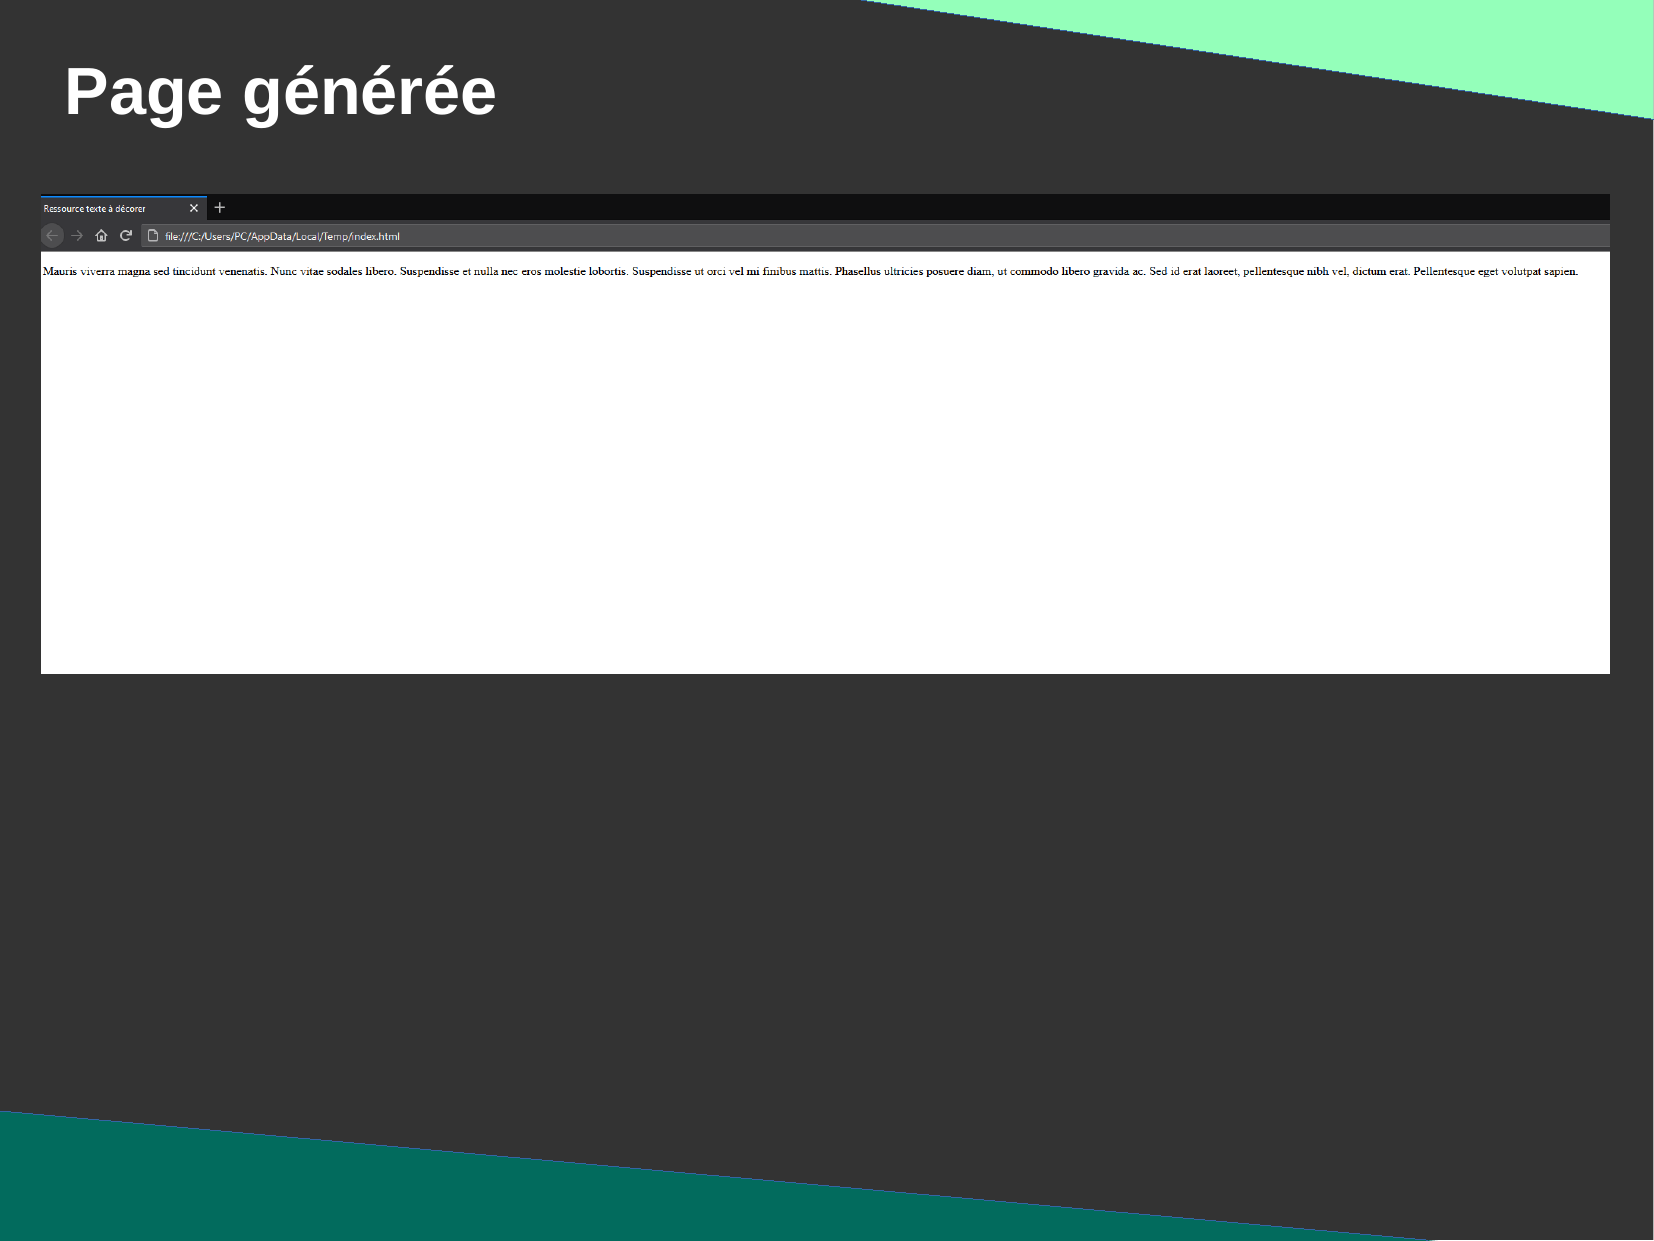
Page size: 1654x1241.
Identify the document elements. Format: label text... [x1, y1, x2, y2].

text_box [861, 0, 1654, 120]
title Page générée [64, 54, 1553, 157]
picture [41, 194, 1610, 674]
